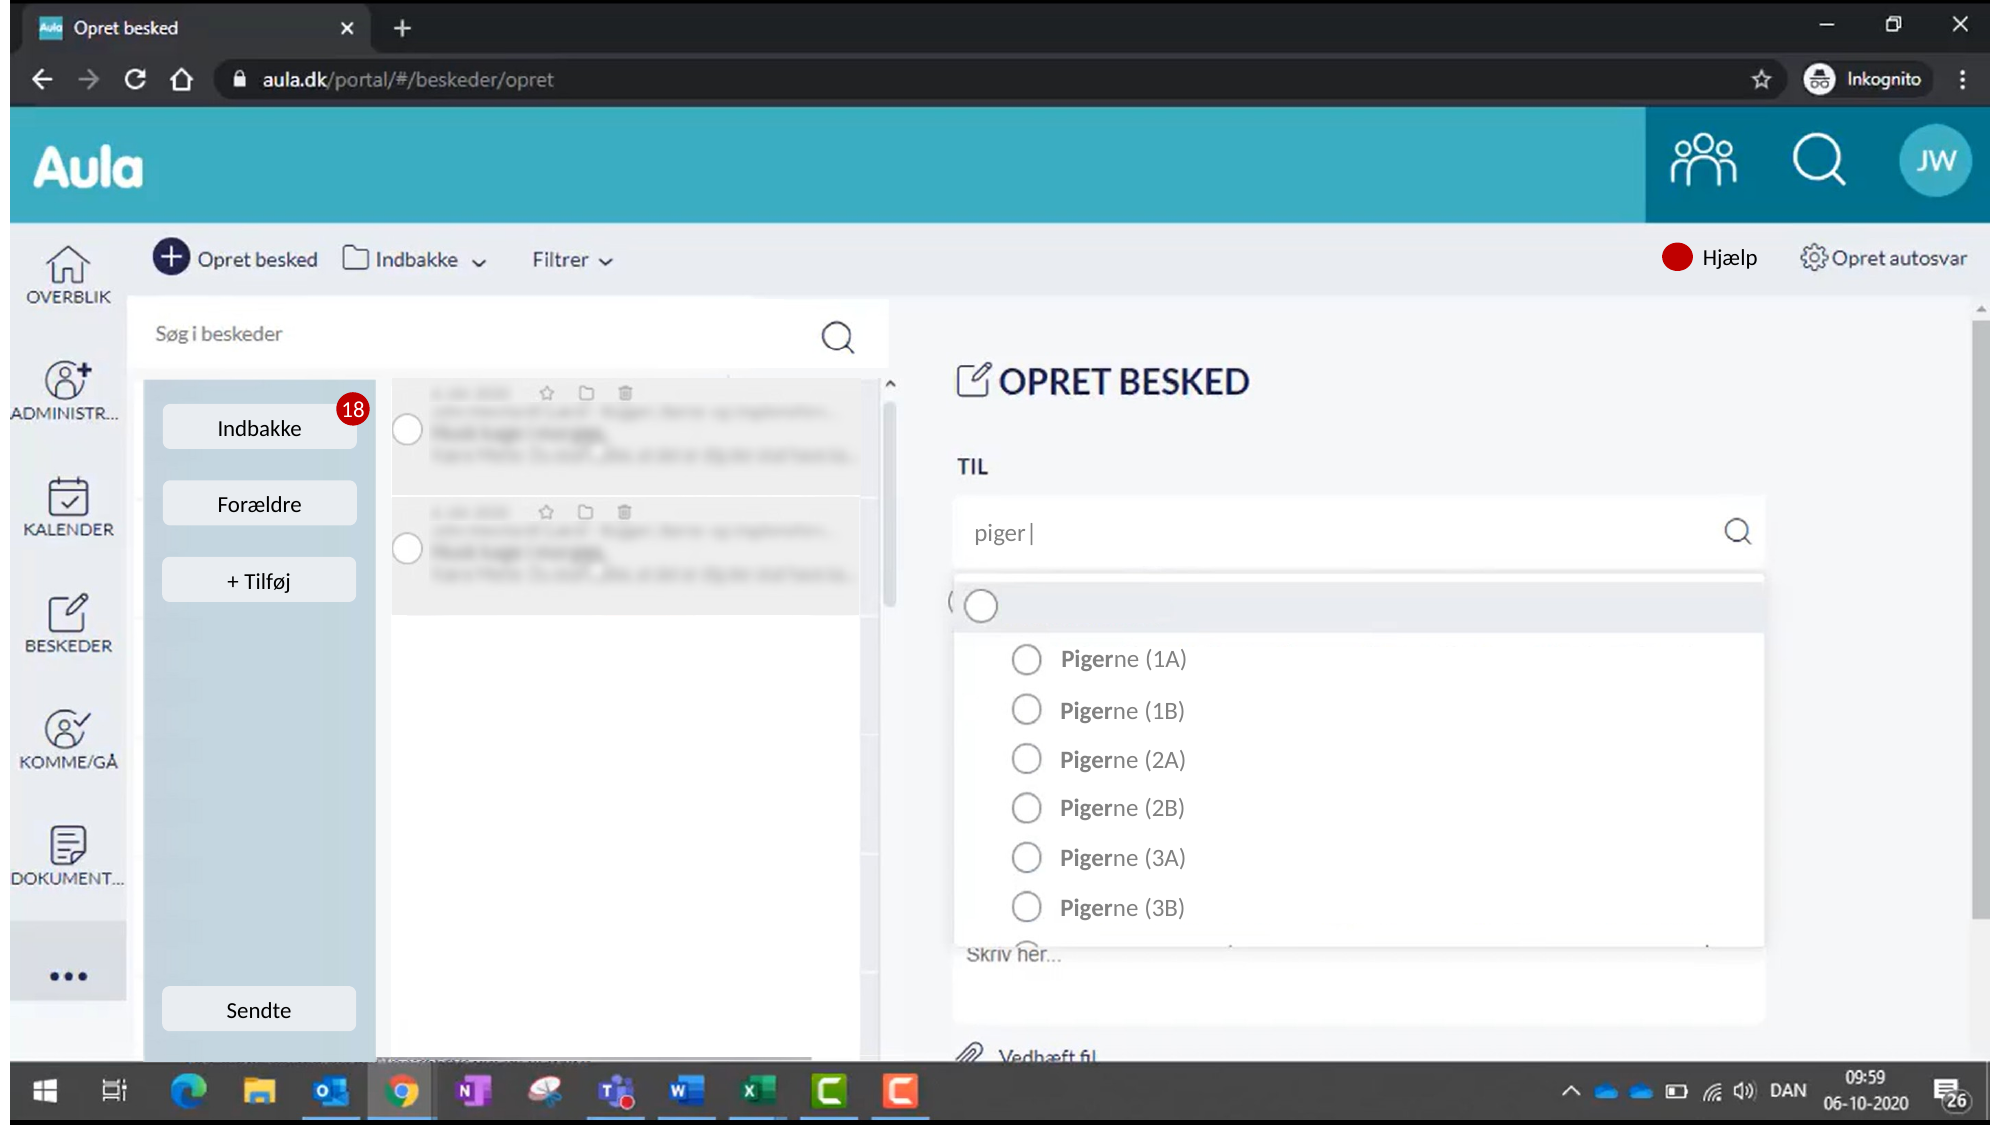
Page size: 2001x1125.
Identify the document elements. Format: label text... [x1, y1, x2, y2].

text_box Pigerne (2A) [1045, 735, 1313, 782]
text_box Indbakke [162, 403, 357, 449]
text_box + Tilføj [162, 556, 357, 602]
text_box Pigerne (1A) [1046, 635, 1314, 681]
picture [1898, 124, 1972, 196]
text_box piger| [959, 508, 1149, 555]
picture [1670, 129, 1737, 190]
text_box Pigerne (2B) [1045, 783, 1313, 830]
text_box [1662, 242, 1687, 271]
text_box Pigerne (3B) [1045, 884, 1313, 930]
text_box Hjælp [1687, 235, 1774, 279]
picture [1792, 132, 1846, 186]
picture [10, 0, 1990, 1125]
text_box Forældre [162, 480, 357, 526]
text_box Pigerne (1B) [1045, 686, 1313, 733]
text_box Pigerne (3A) [1045, 834, 1313, 880]
text_box 18 [326, 387, 392, 431]
text_box Sendte [162, 986, 357, 1032]
